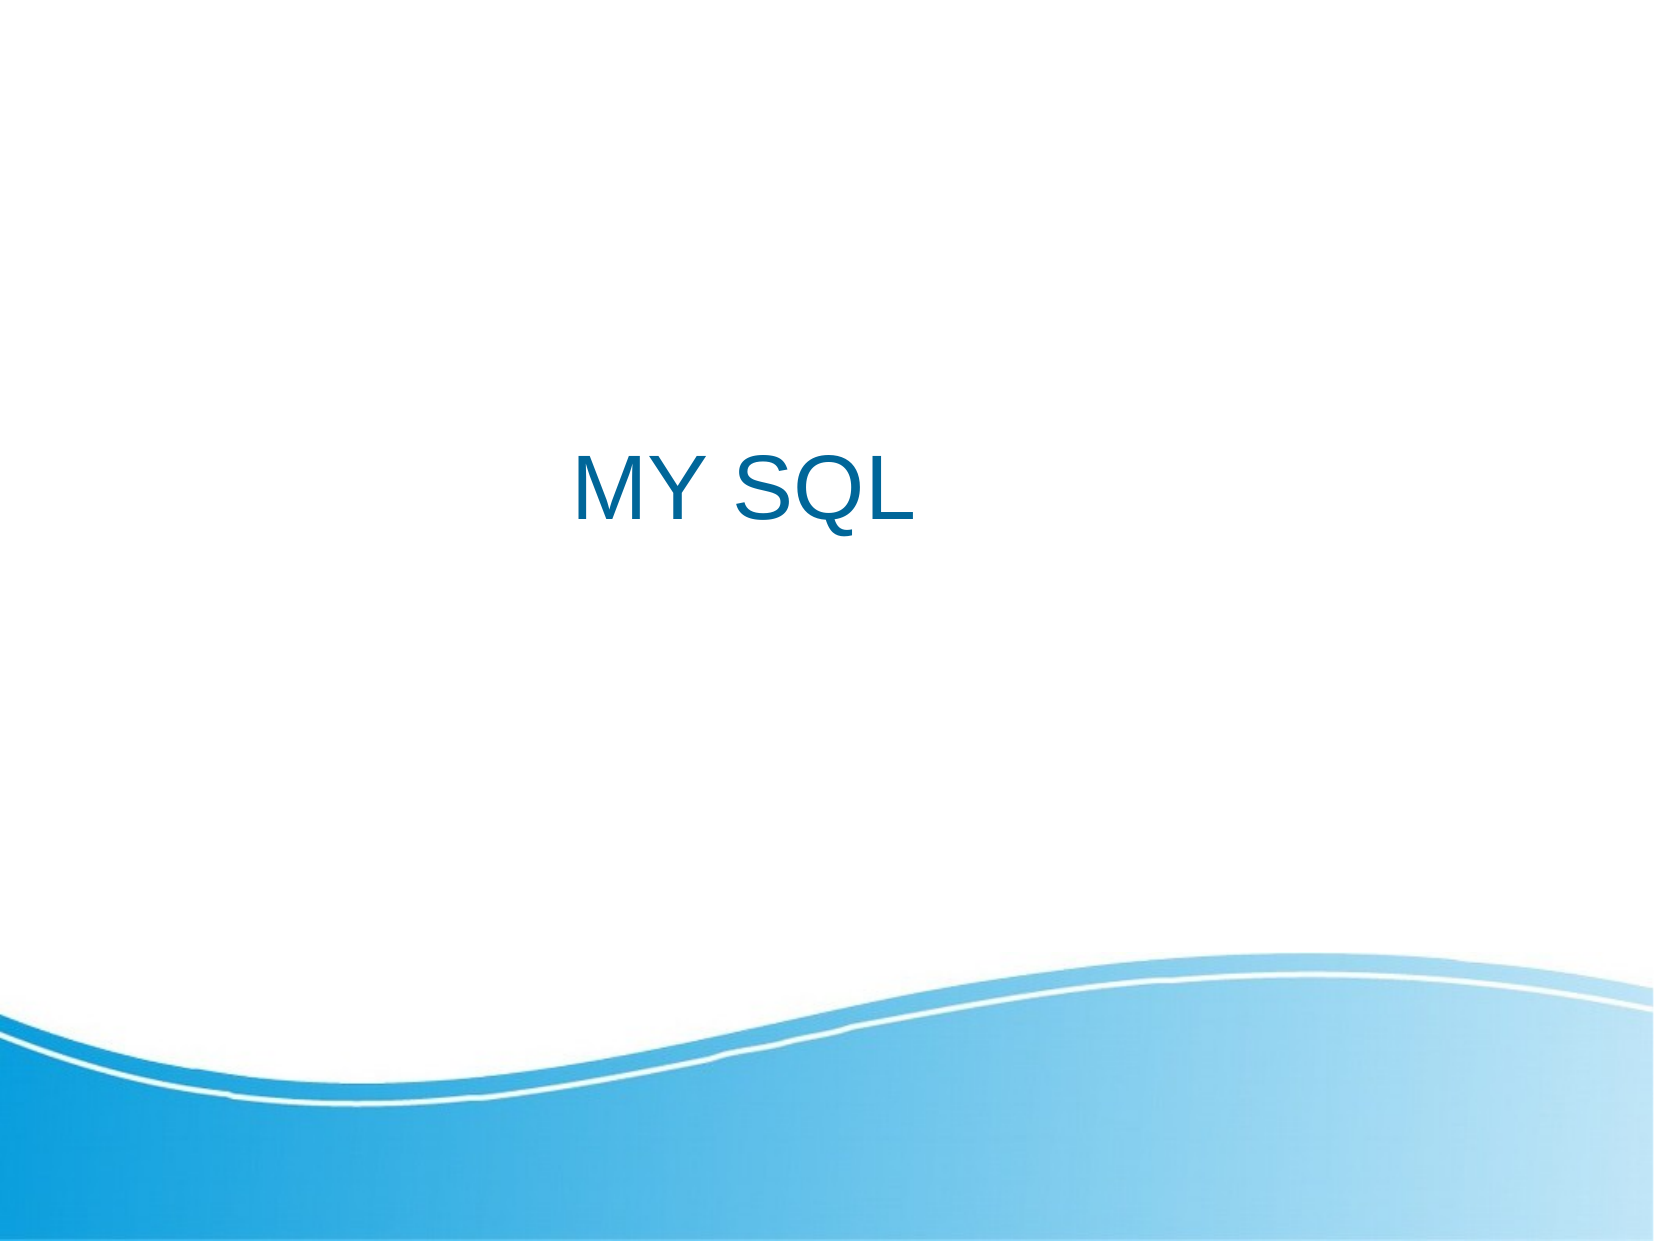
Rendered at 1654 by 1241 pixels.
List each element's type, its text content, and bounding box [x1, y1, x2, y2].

picture [0, 952, 1654, 1241]
title MY SQL [0, 384, 1488, 591]
